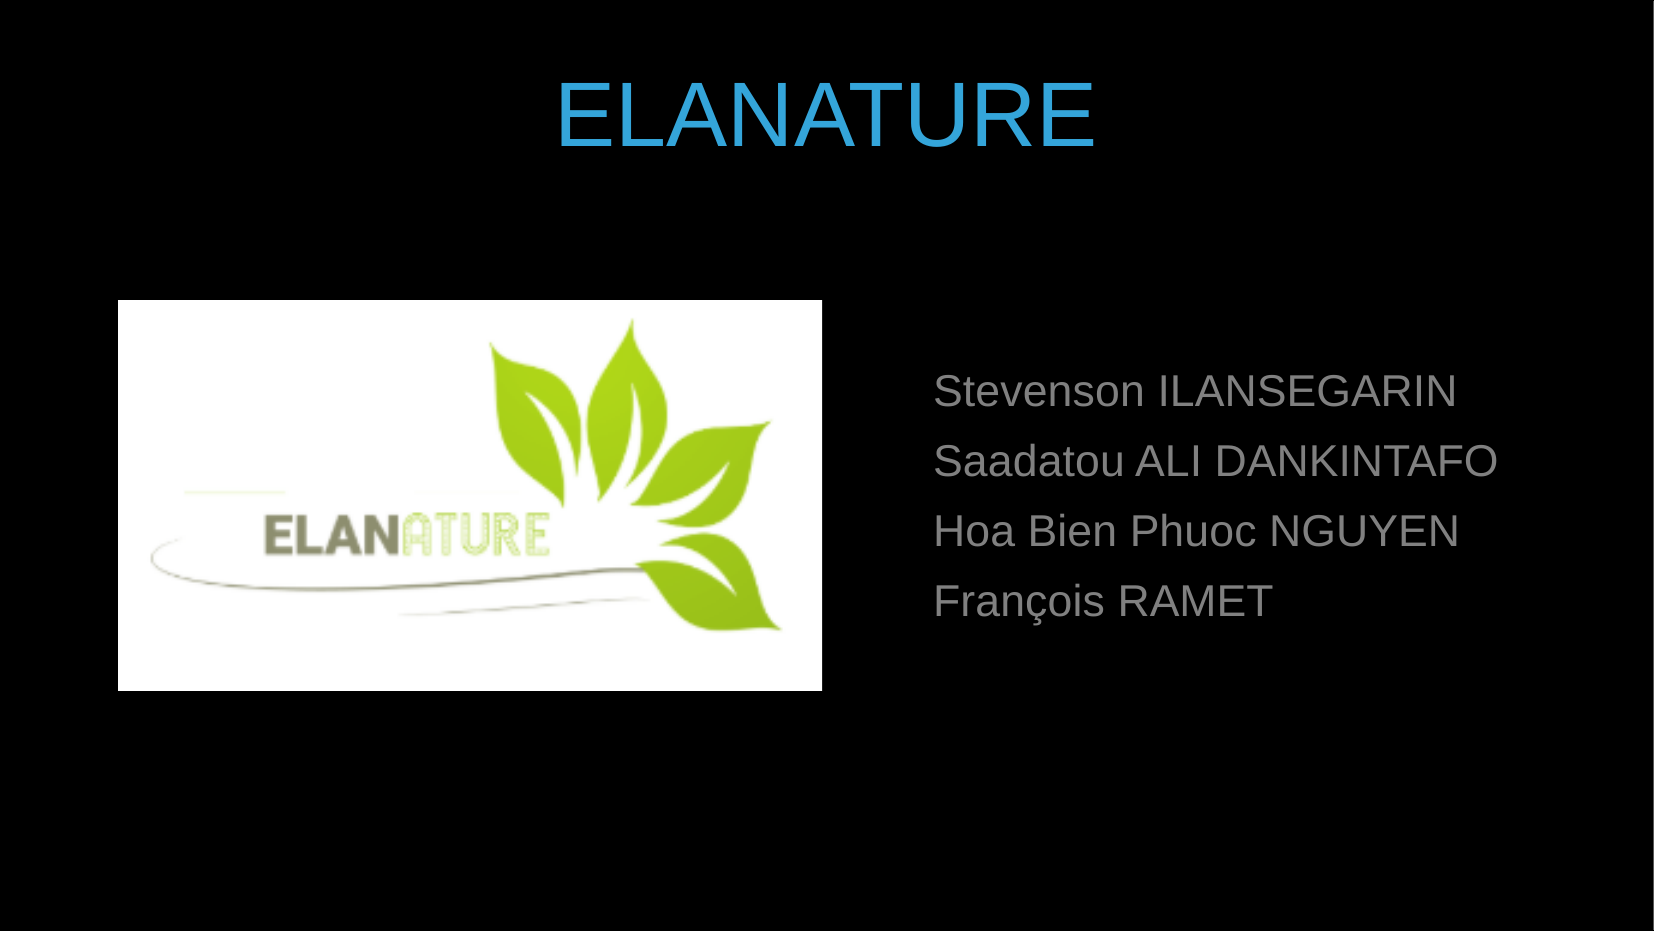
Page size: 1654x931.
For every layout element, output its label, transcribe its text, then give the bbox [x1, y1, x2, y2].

list Stevenson ILANSEGARIN Saadatou ALI DANKINTAFO Hoa Bien Phuoc NGUYEN François RAMET [933, 366, 1500, 645]
title ELANATURE [82, 37, 1571, 193]
picture [118, 300, 823, 691]
